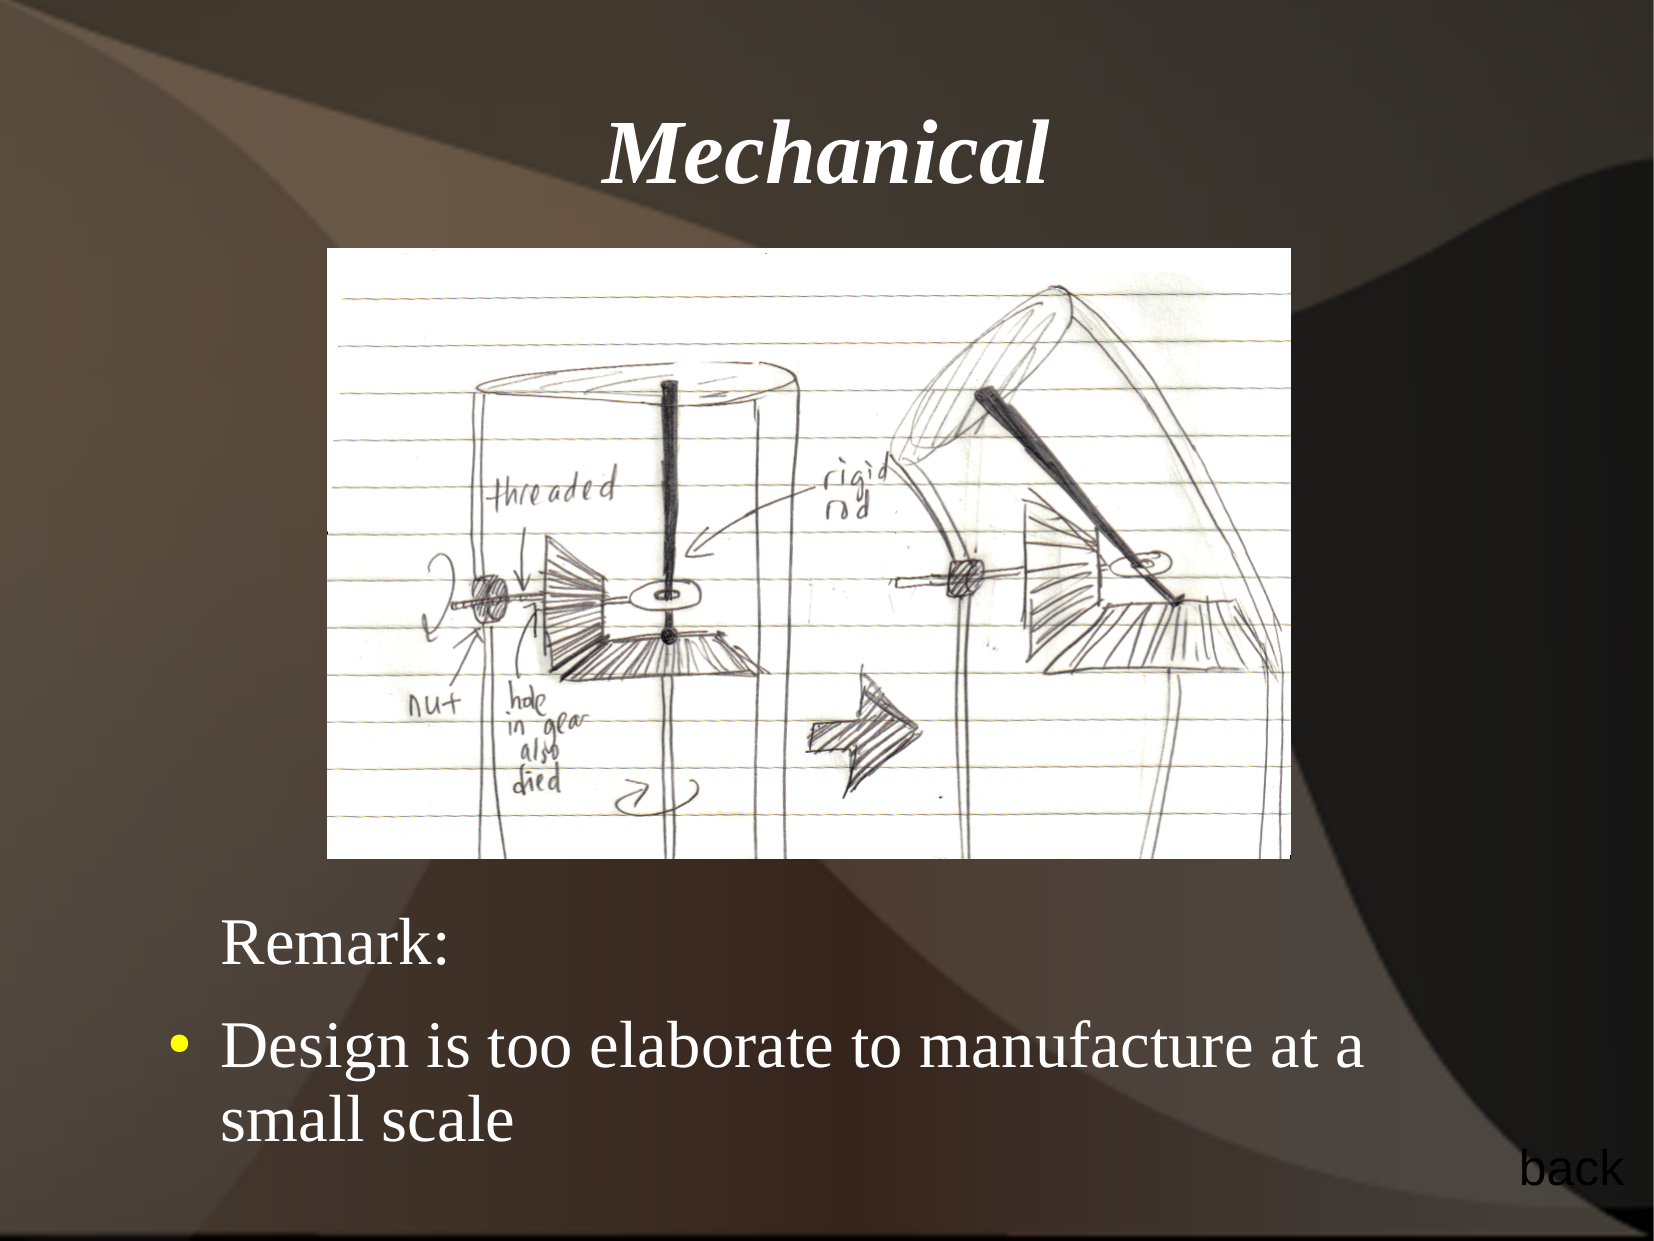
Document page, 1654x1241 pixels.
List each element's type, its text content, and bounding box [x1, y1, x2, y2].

text_box back [1519, 1140, 1625, 1211]
list Remark: Design is too elaborate to manufacture at a small scale [150, 904, 1471, 1157]
title Mechanical [82, 49, 1571, 257]
picture [0, 0, 1654, 1241]
